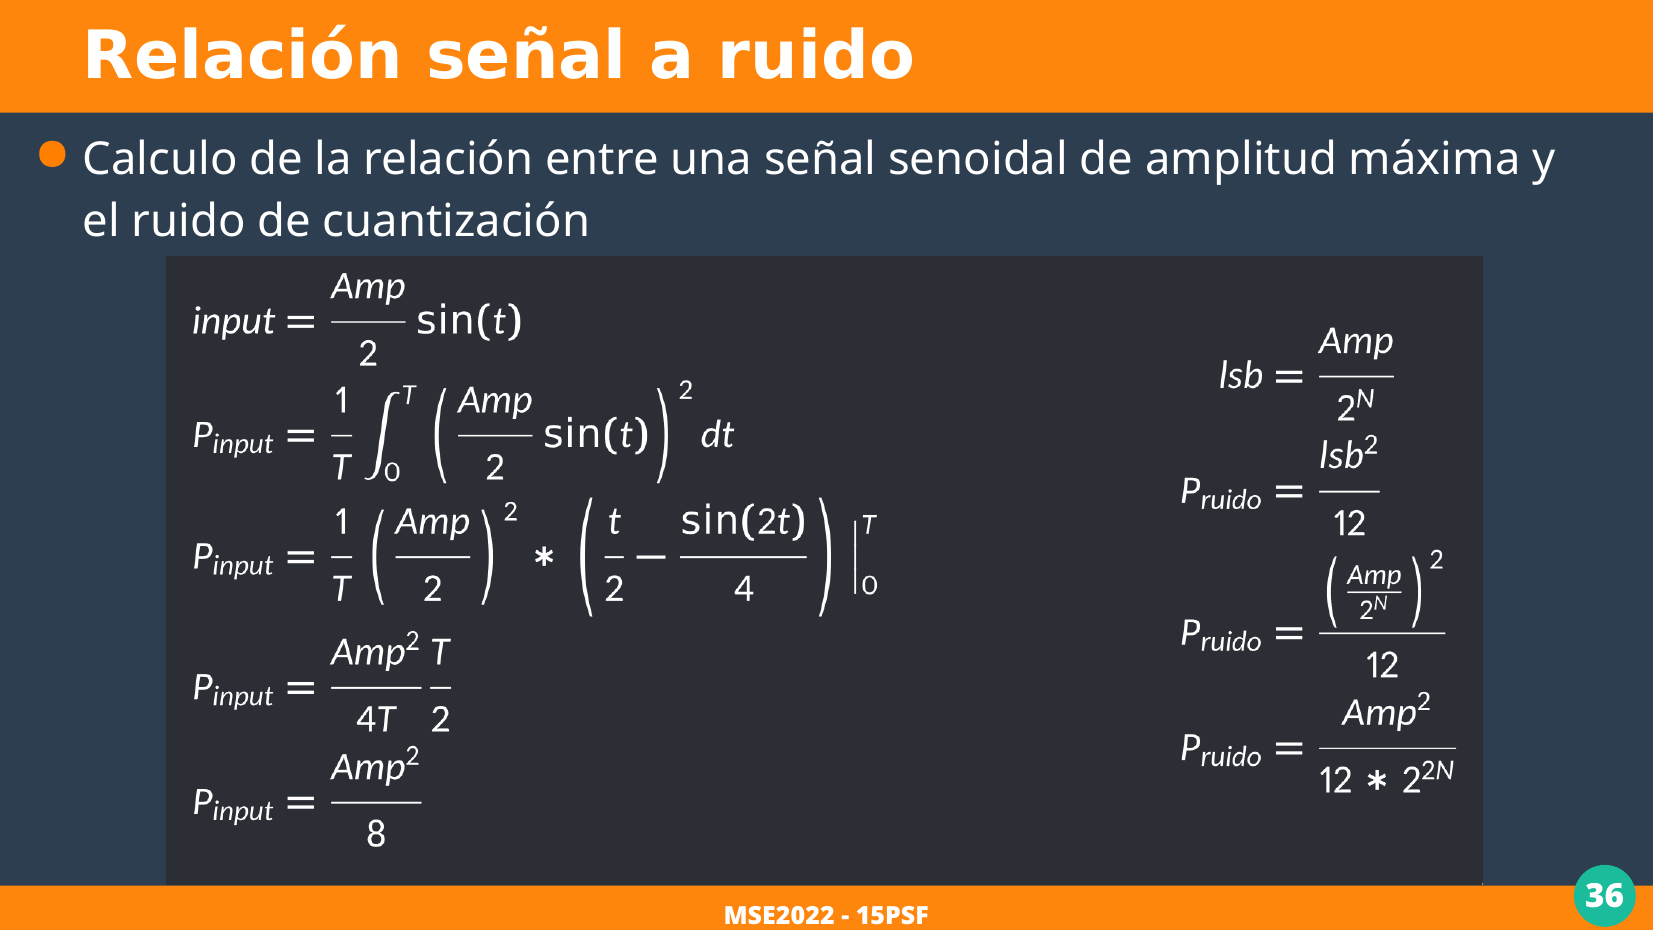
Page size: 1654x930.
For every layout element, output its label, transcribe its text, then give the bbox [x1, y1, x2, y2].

picture [166, 256, 1483, 885]
title Relación señal a ruido [0, 16, 1651, 113]
list Calculo de la relación entre una señal senoidal de amplitud máxima y el ruido de cuantización [18, 125, 1576, 251]
